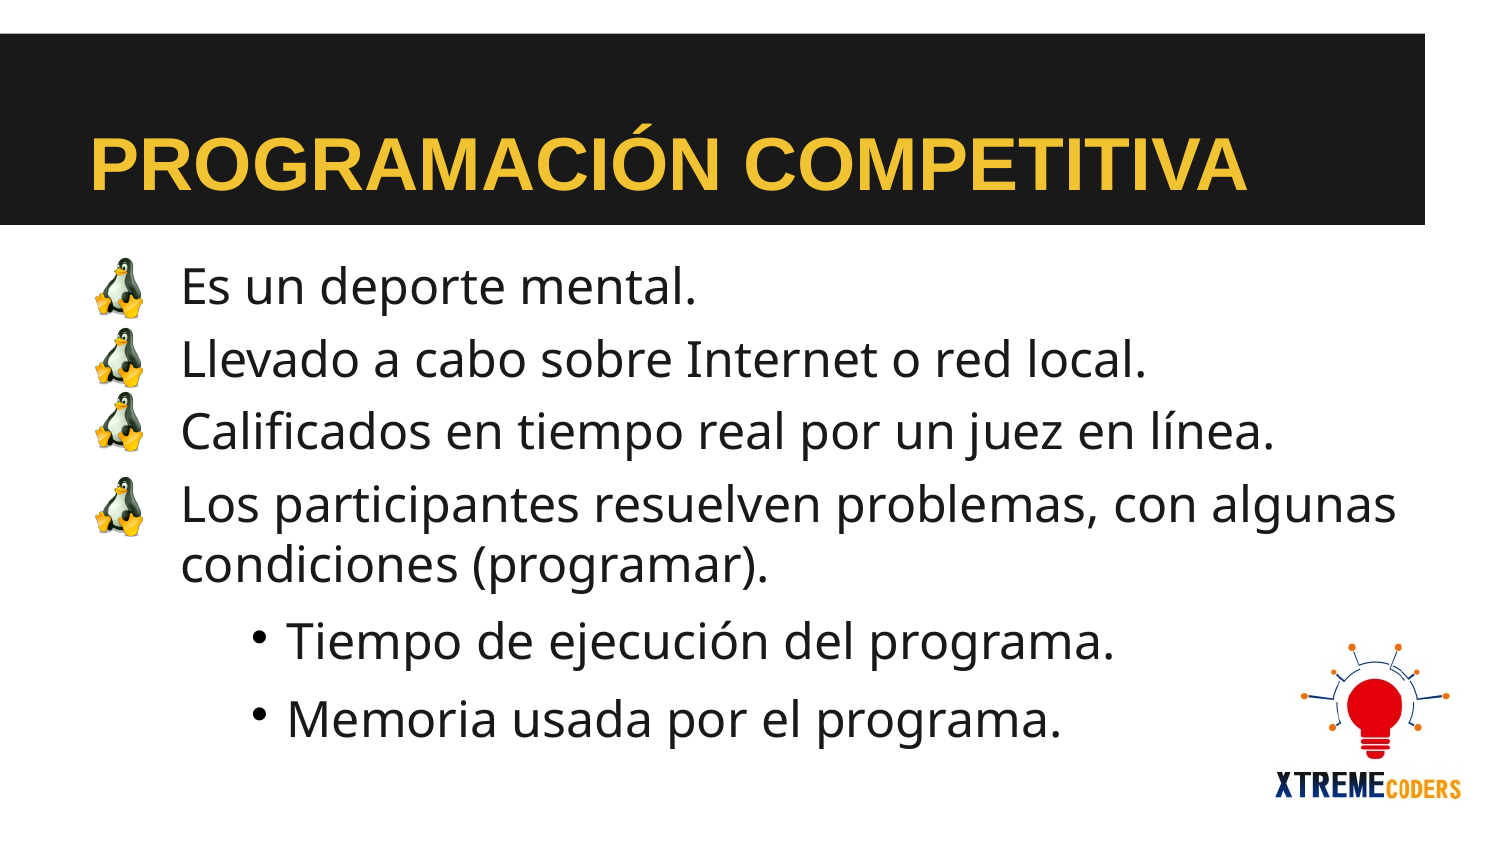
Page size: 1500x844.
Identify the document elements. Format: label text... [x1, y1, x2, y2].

picture [88, 476, 149, 537]
text_box Es un deporte mental. Llevado a cabo sobre Internet o red local. Calificados en tiempo real por un juez en línea. Los participantes resuelven problemas, con algunas condiciones (programar). Tiempo de ejecución del programa. Memoria usada por el programa. [165, 239, 1425, 808]
picture [88, 327, 149, 389]
picture [1275, 640, 1465, 804]
text_box PROGRAMACIÓN COMPETITIVA [74, 33, 1425, 221]
picture [88, 391, 149, 452]
picture [88, 257, 149, 319]
